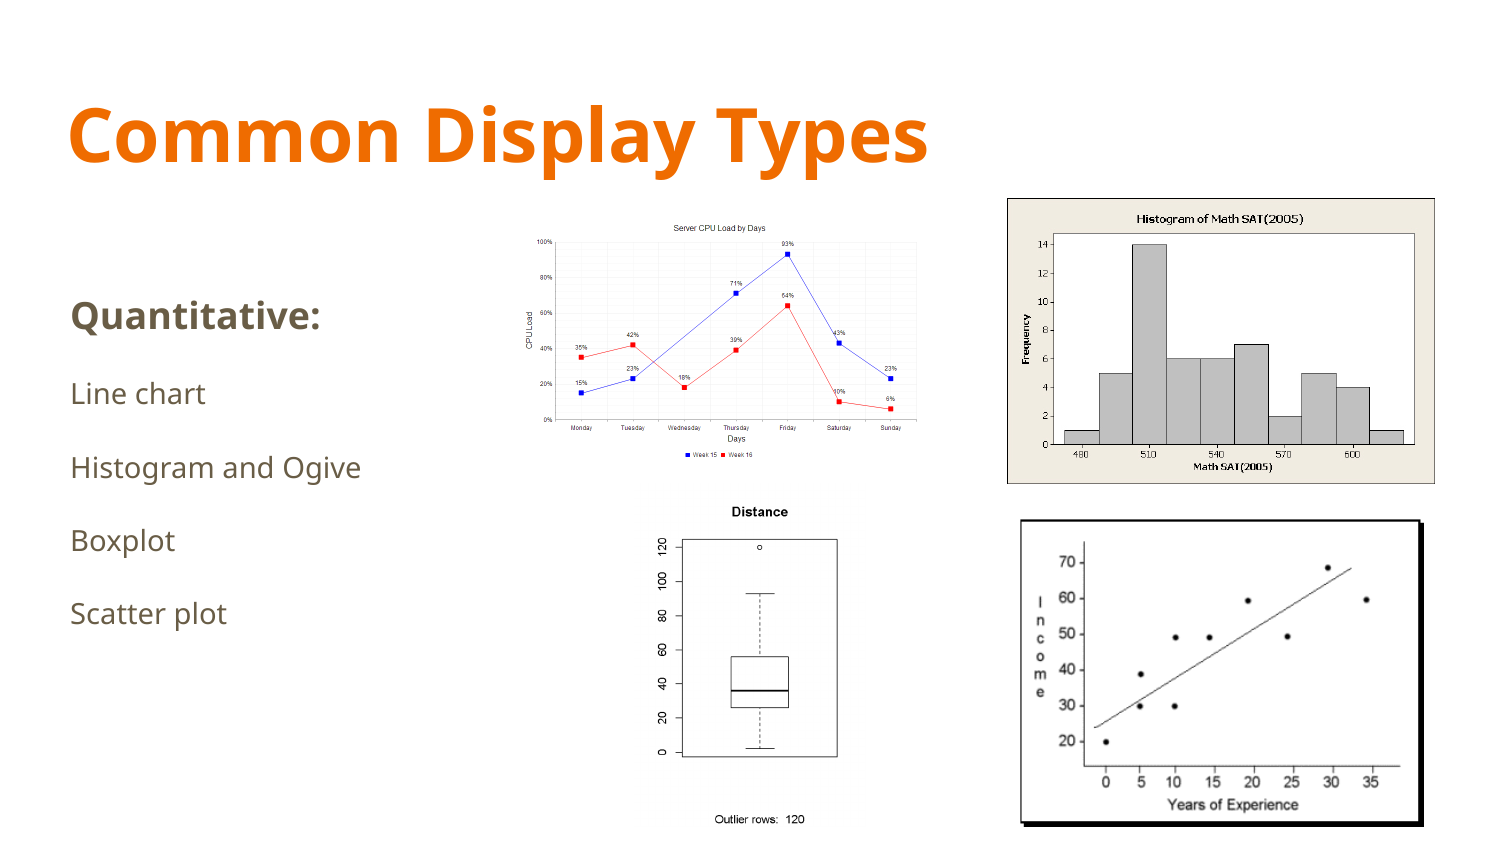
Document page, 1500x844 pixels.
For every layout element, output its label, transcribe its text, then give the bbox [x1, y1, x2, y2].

picture [634, 483, 866, 827]
picture [1017, 516, 1424, 827]
picture [521, 220, 923, 463]
list Quantitative: Line chart Histogram and Ogive Boxplot Scatter plot [55, 270, 712, 812]
picture [1007, 198, 1435, 484]
title Common Display Types [51, 72, 1449, 189]
